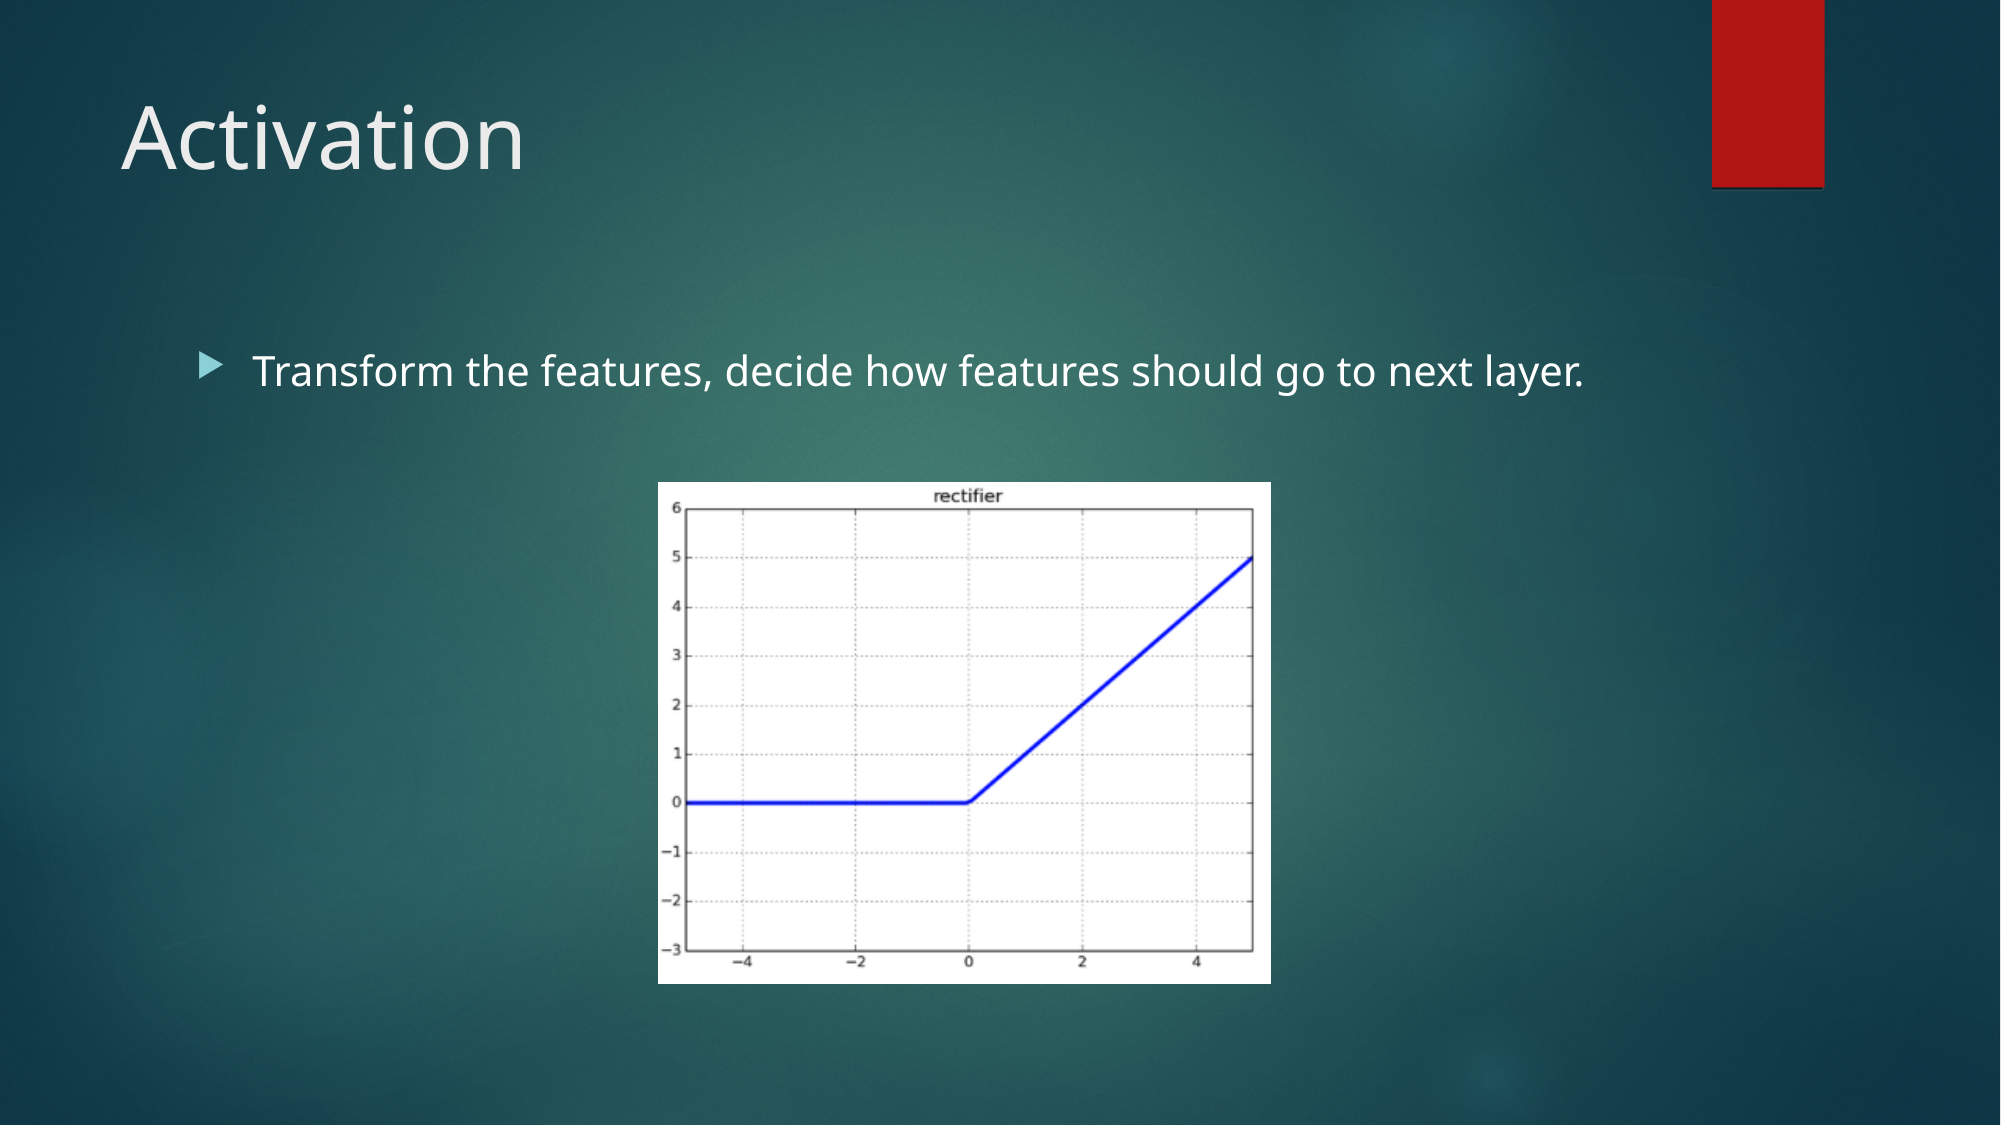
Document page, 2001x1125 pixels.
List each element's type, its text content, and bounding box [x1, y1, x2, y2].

picture [0, 0, 2001, 1125]
title Activation [106, 74, 1649, 304]
list Transform the features, decide how features should go to next layer. [181, 336, 1649, 1025]
